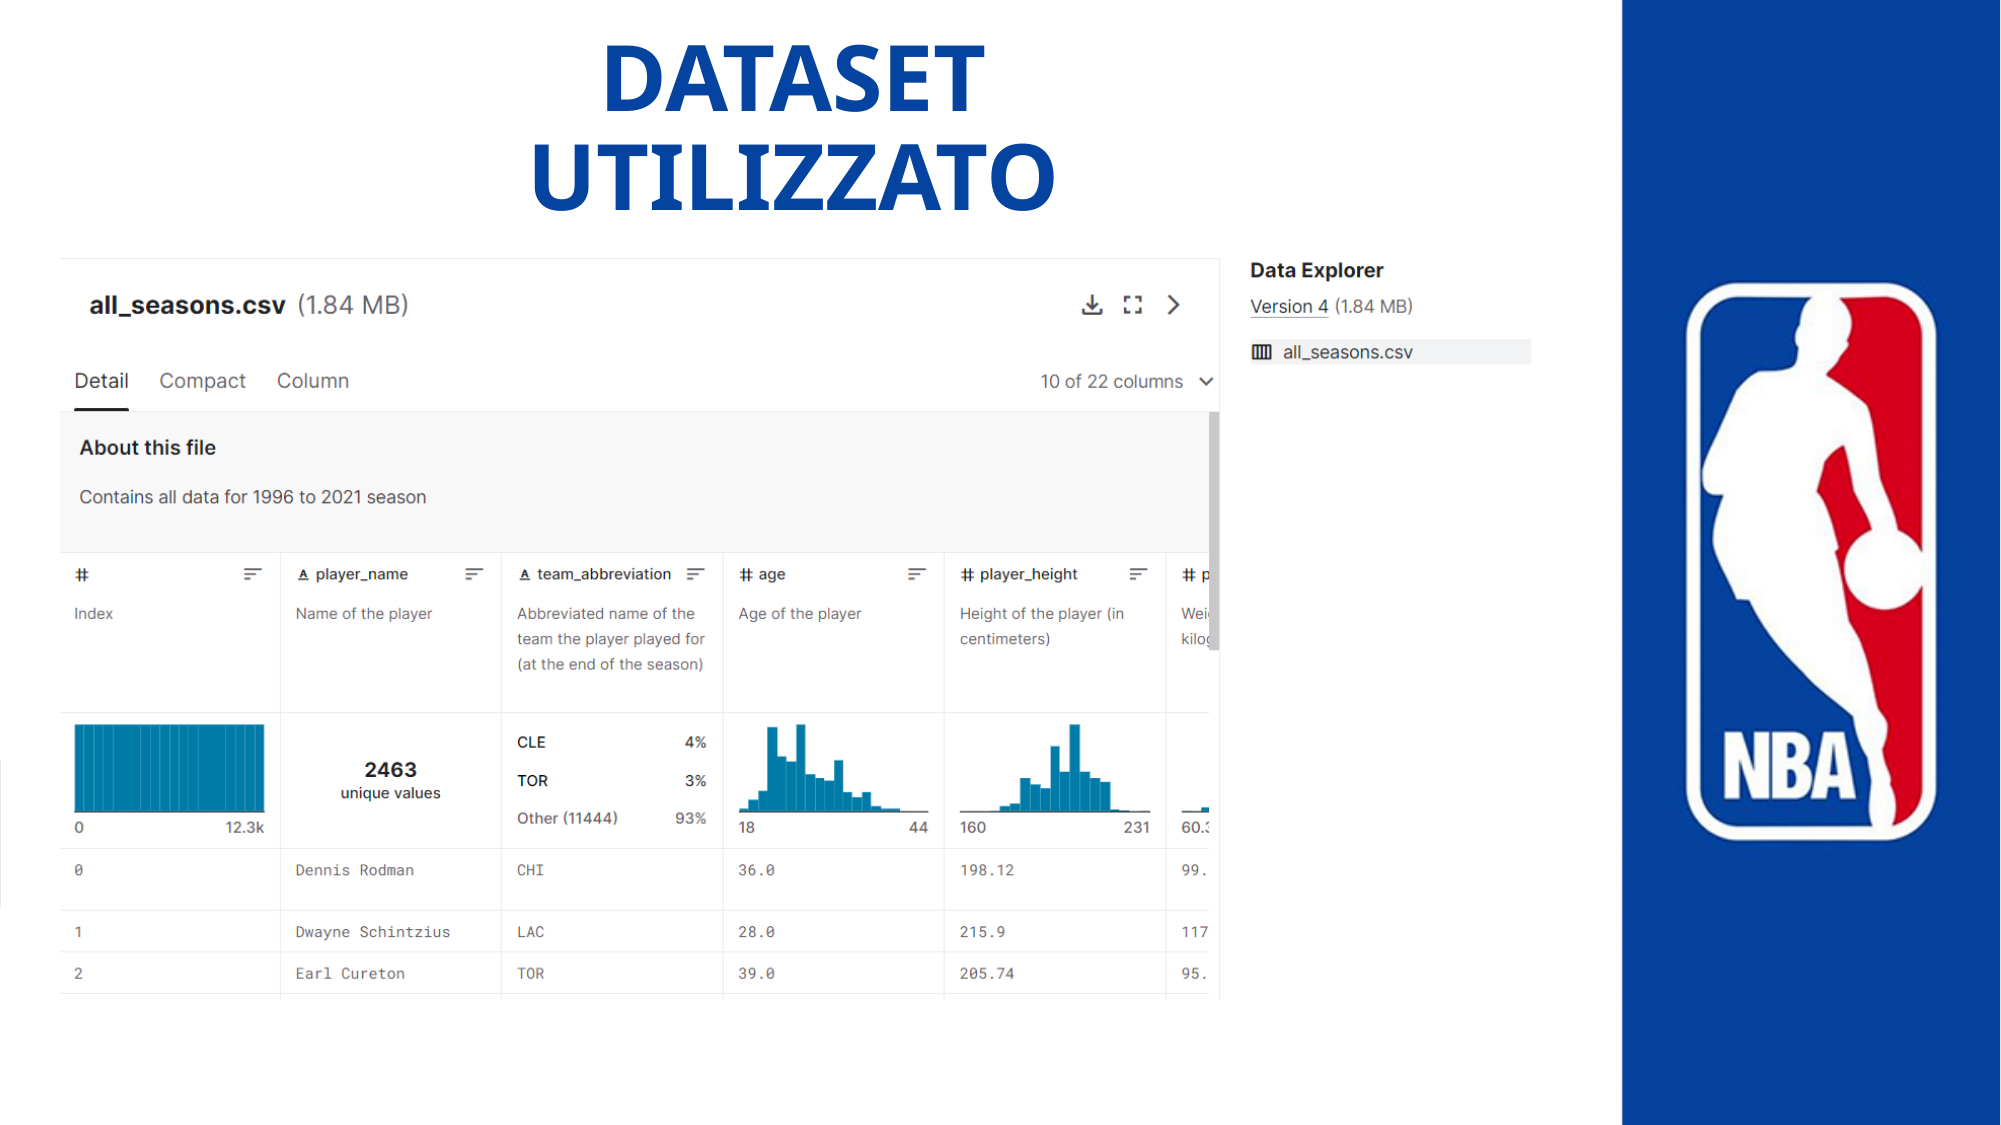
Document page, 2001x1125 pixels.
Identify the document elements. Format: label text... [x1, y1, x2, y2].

picture [60, 253, 1581, 1000]
title DATASET UTILIZZATO [419, 22, 1168, 240]
